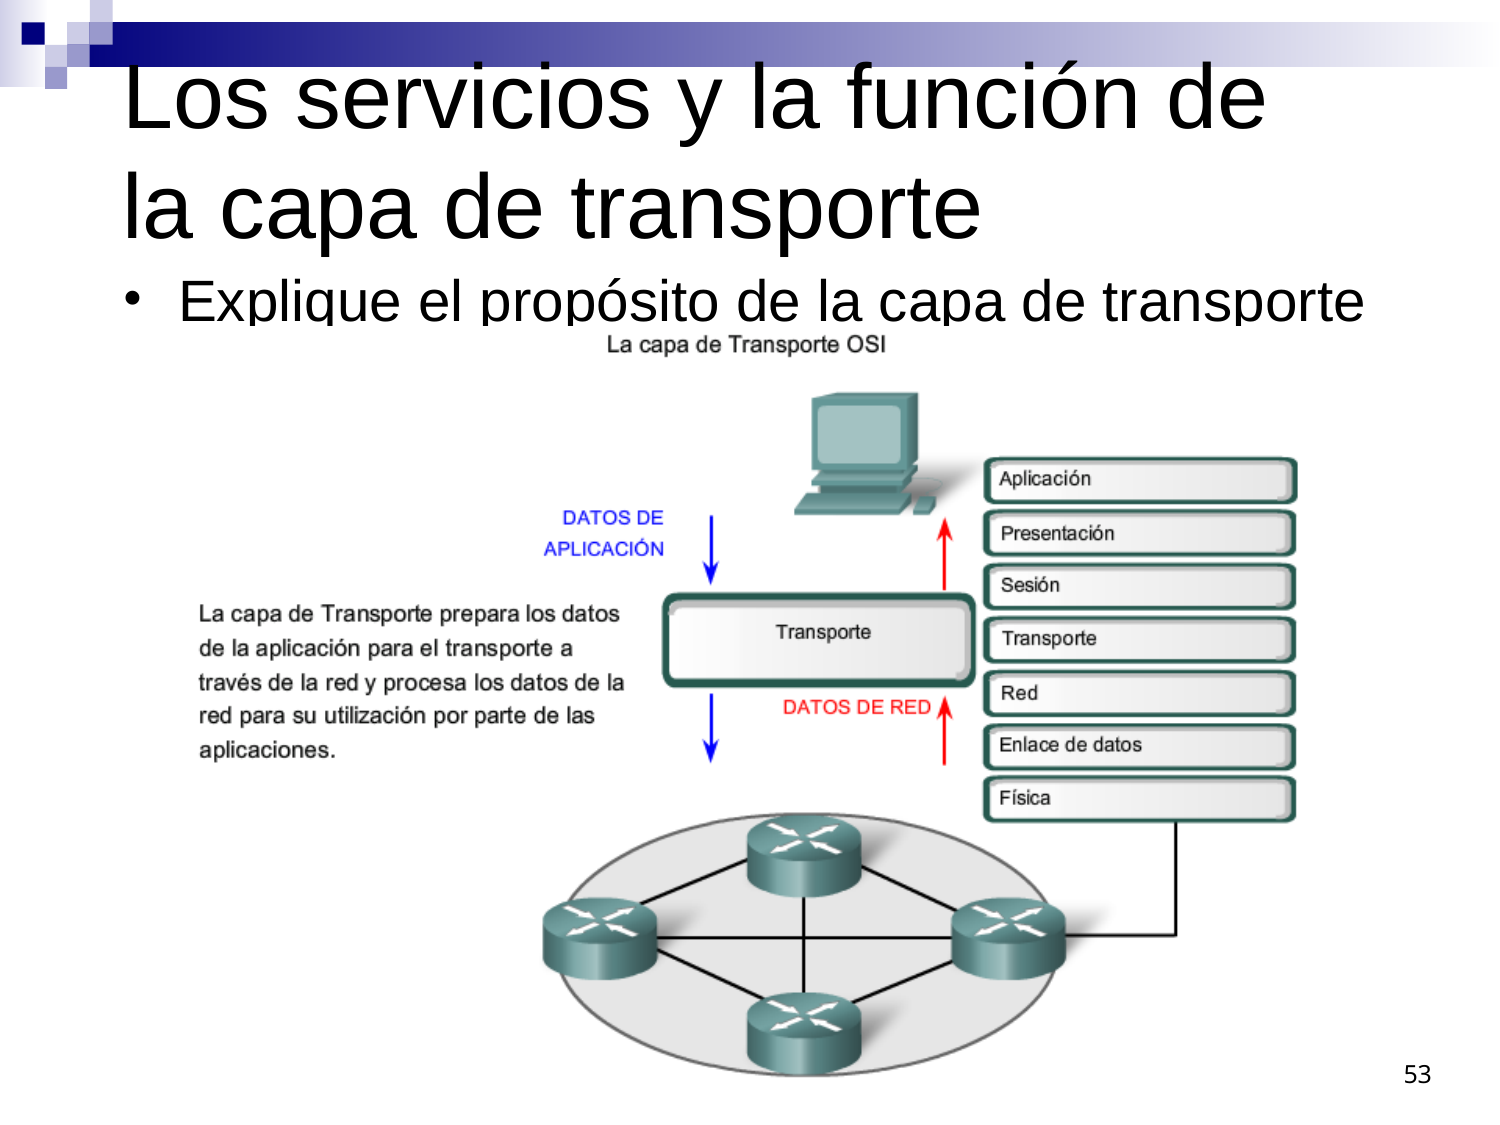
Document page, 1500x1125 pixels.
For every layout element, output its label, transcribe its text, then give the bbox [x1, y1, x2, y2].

picture [188, 326, 1312, 1093]
text_box Explique el propósito de la capa de transporte [107, 254, 1411, 1088]
text_box Los servicios y la función de la capa de transporte [107, 29, 1317, 254]
text_box <número> [1074, 1025, 1447, 1101]
